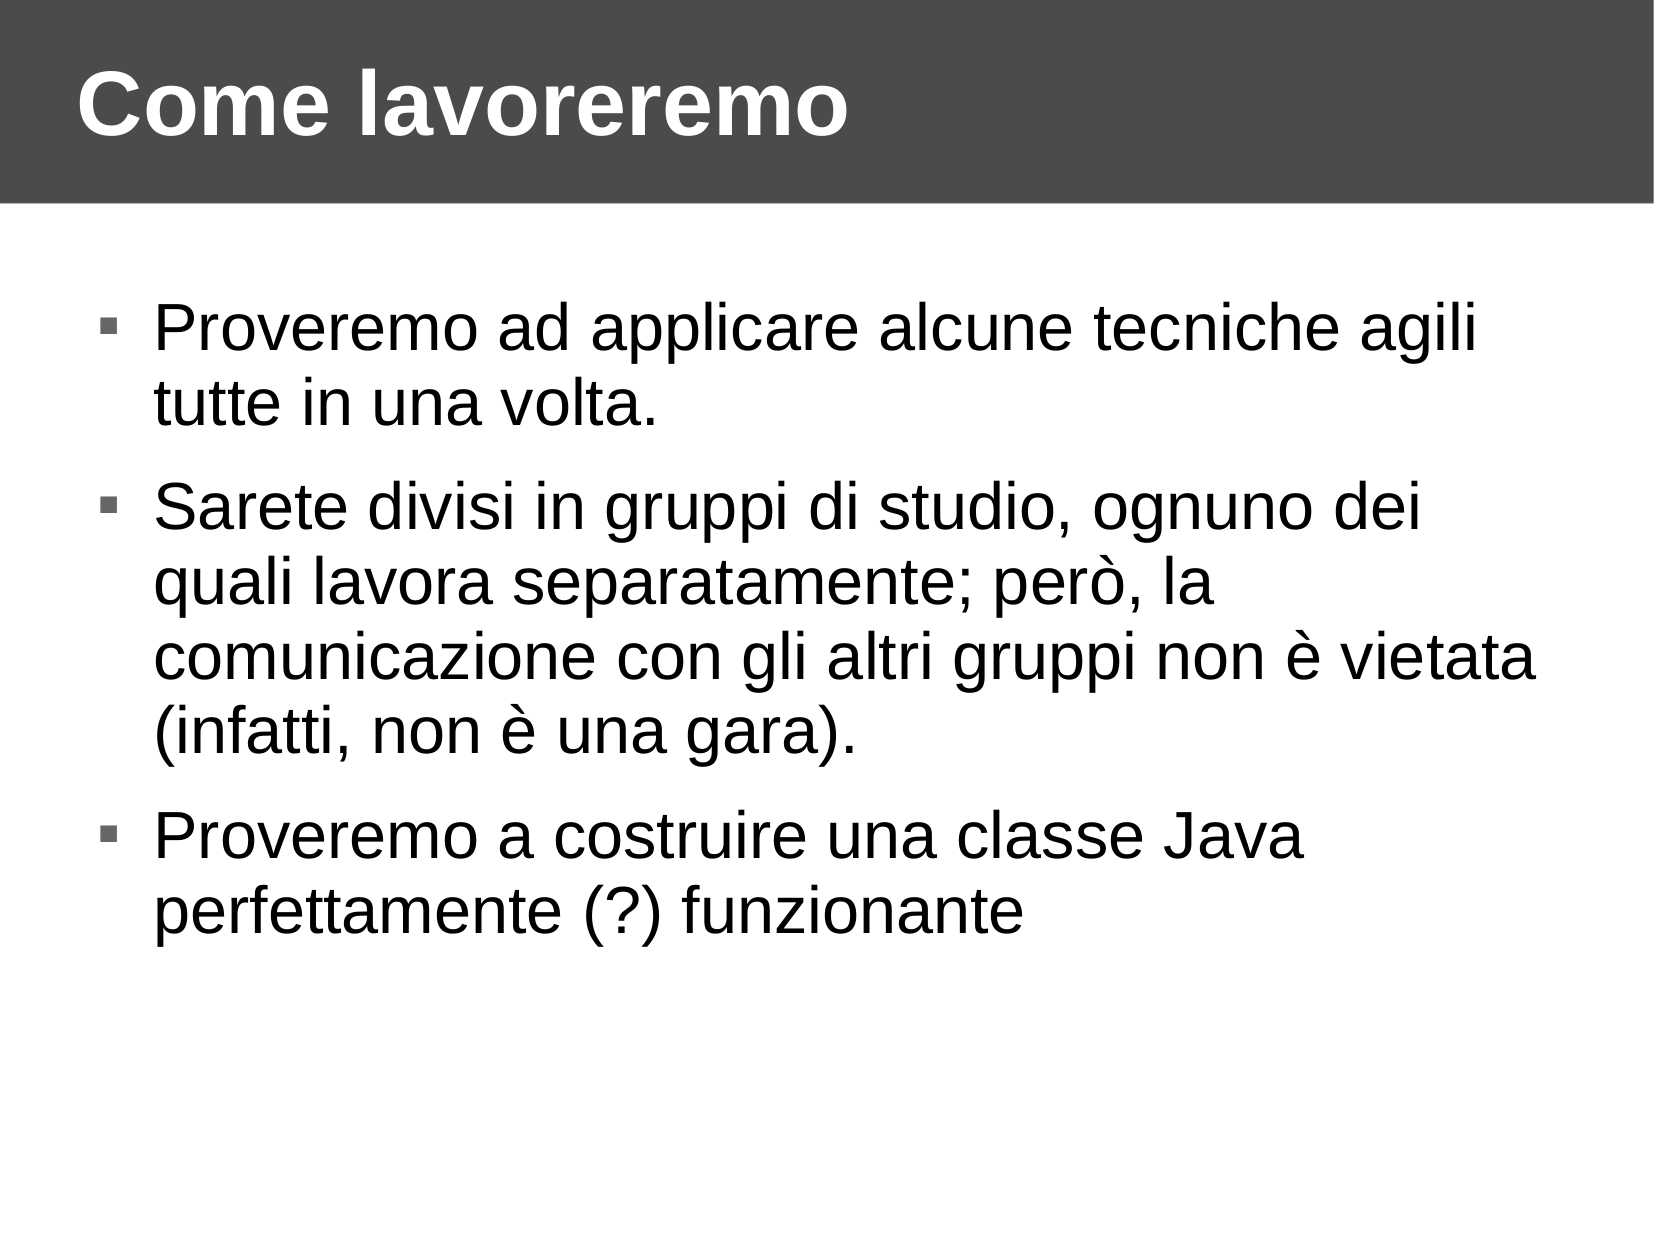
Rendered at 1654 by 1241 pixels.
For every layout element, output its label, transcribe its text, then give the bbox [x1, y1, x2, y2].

picture [0, 0, 1654, 1241]
list Proveremo ad applicare alcune tecniche agili tutte in una volta. Sarete divisi in gruppi di studio, ognuno dei quali lavora separatamente; però, la comunicazione con gli altri gruppi non è vietata (infatti, non è una gara). Proveremo a costruire una classe Java perfettamente (?) funzionante [82, 290, 1571, 1109]
title Come lavoreremo [76, 0, 1565, 208]
